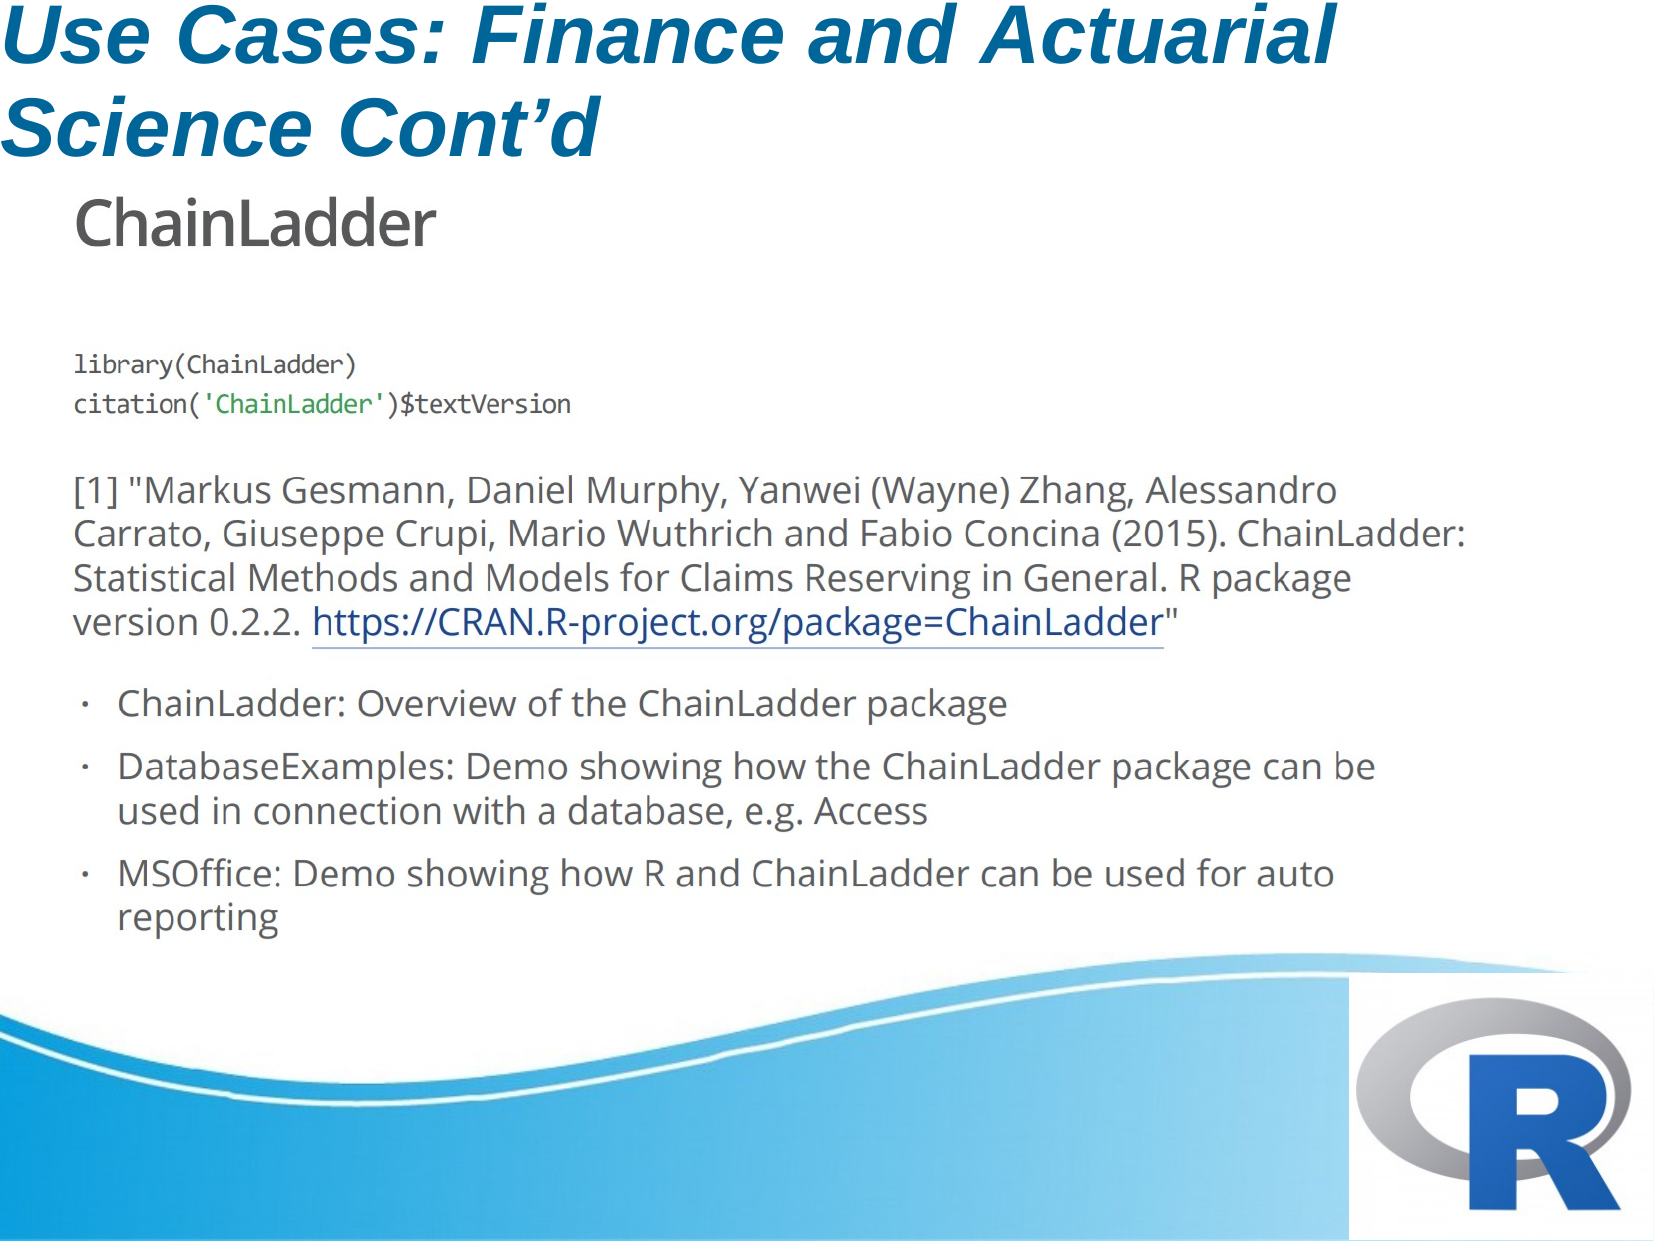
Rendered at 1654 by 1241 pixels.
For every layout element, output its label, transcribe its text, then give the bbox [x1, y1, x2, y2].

title Use Cases: Finance and Actuarial Science Cont’d [0, 0, 1591, 166]
picture [12, 188, 1603, 943]
picture [0, 952, 1654, 1241]
